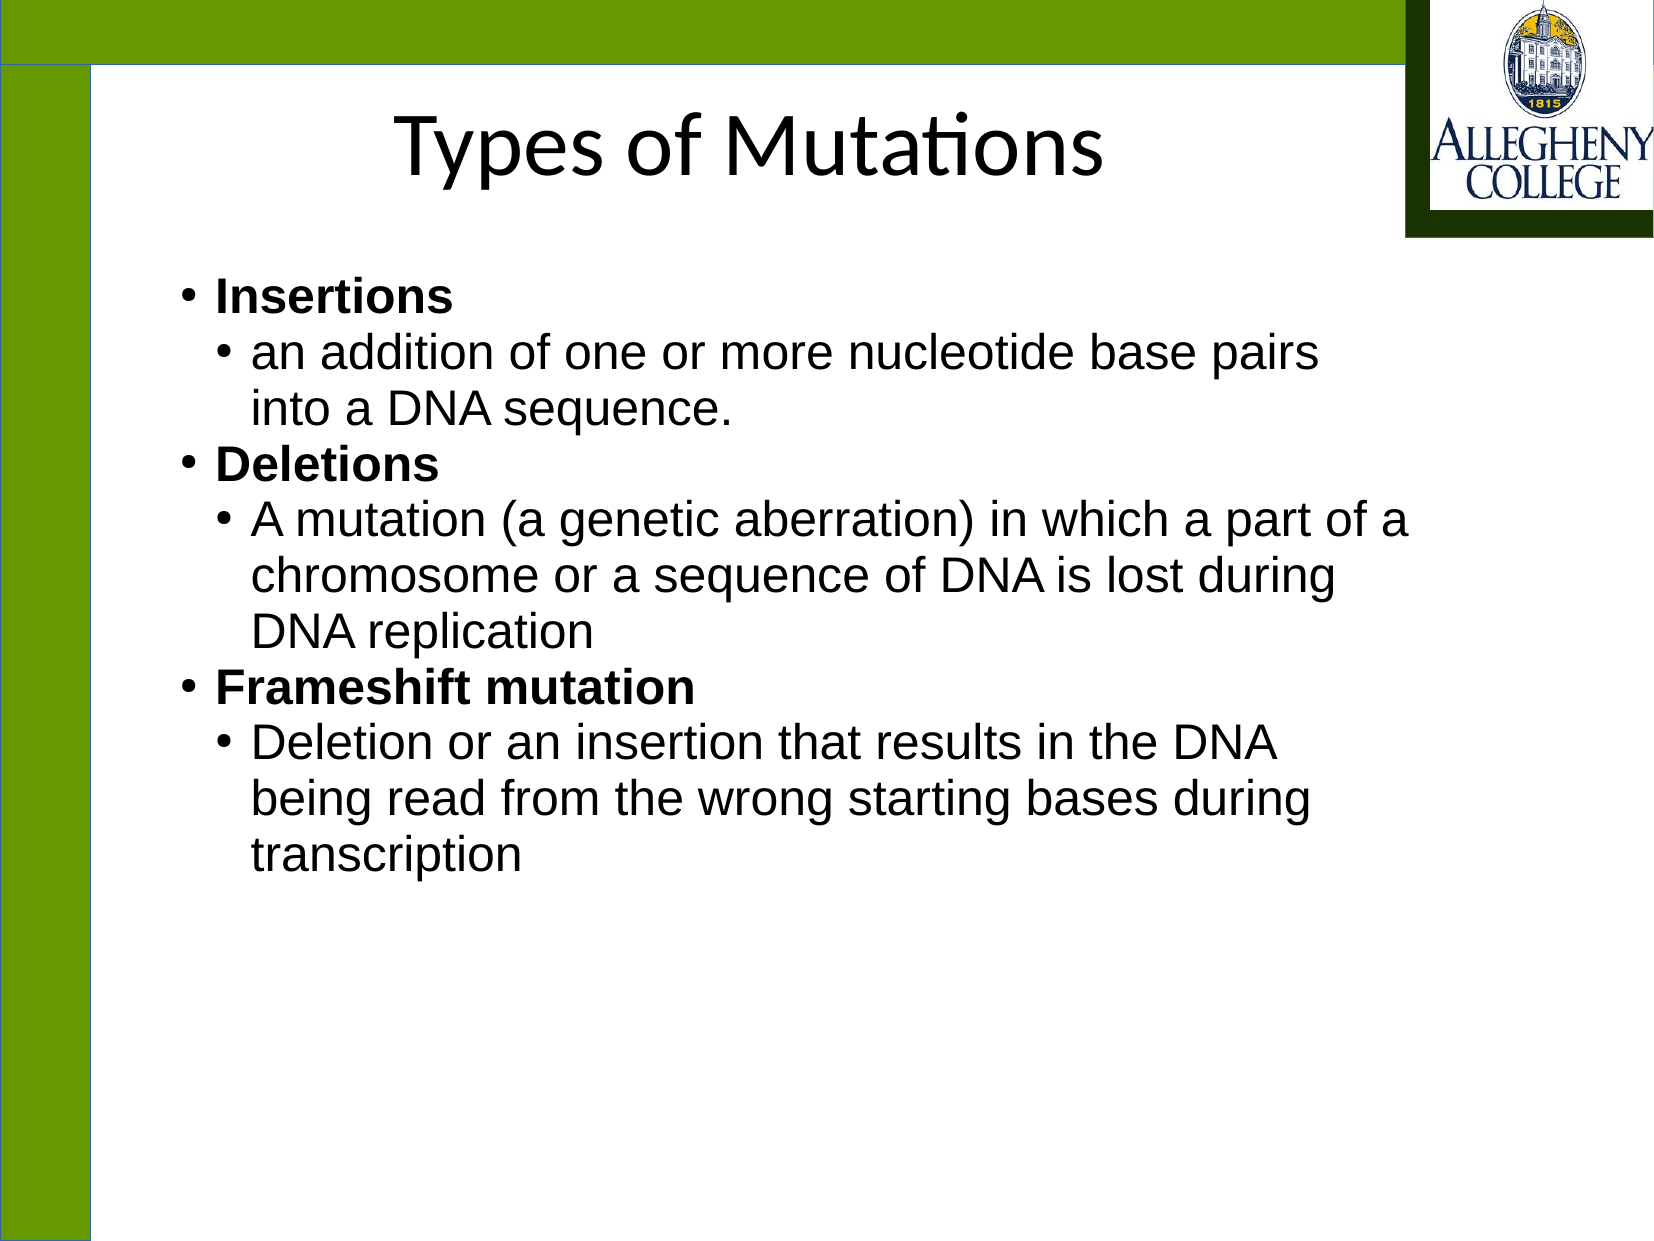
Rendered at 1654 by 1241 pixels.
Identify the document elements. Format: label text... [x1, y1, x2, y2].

picture [1430, 0, 1654, 210]
text_box [0, 0, 1654, 1241]
title Types of Mutations [75, 45, 1426, 233]
text_box Insertions an addition of one or more nucleotide base pairs into a DNA sequence. Deletions A mutation (a genetic aberration) in which a part of a chromosome or a sequence of DNA is lost during DNA replication Frameshift mutation Deletion or an insertion that results in the DNA being read from the wrong starting bases during transcription [165, 233, 1426, 986]
